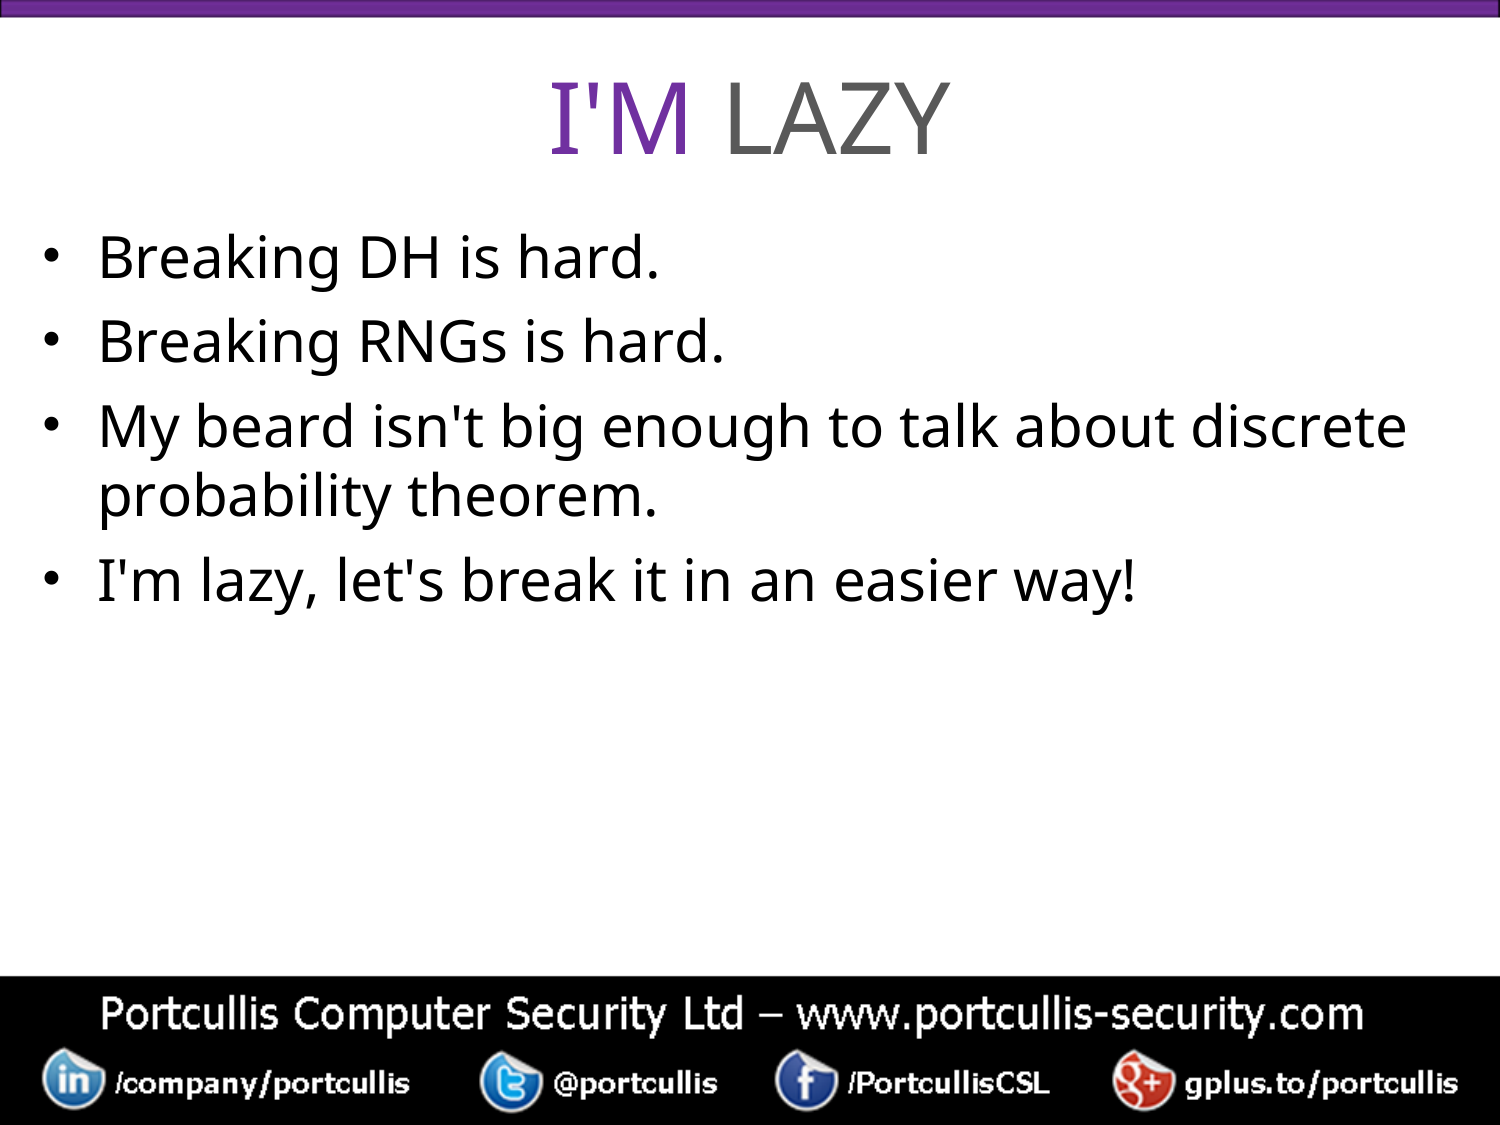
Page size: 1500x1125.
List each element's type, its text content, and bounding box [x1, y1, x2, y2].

title I'M LAZY [0, 42, 1500, 202]
picture [0, 0, 1500, 42]
picture [0, 202, 1500, 1125]
list Breaking DH is hard. Breaking RNGs is hard. My beard isn't big enough to talk about discrete probability theorem. I'm lazy, let's break it in an easier way! [41, 219, 1428, 965]
